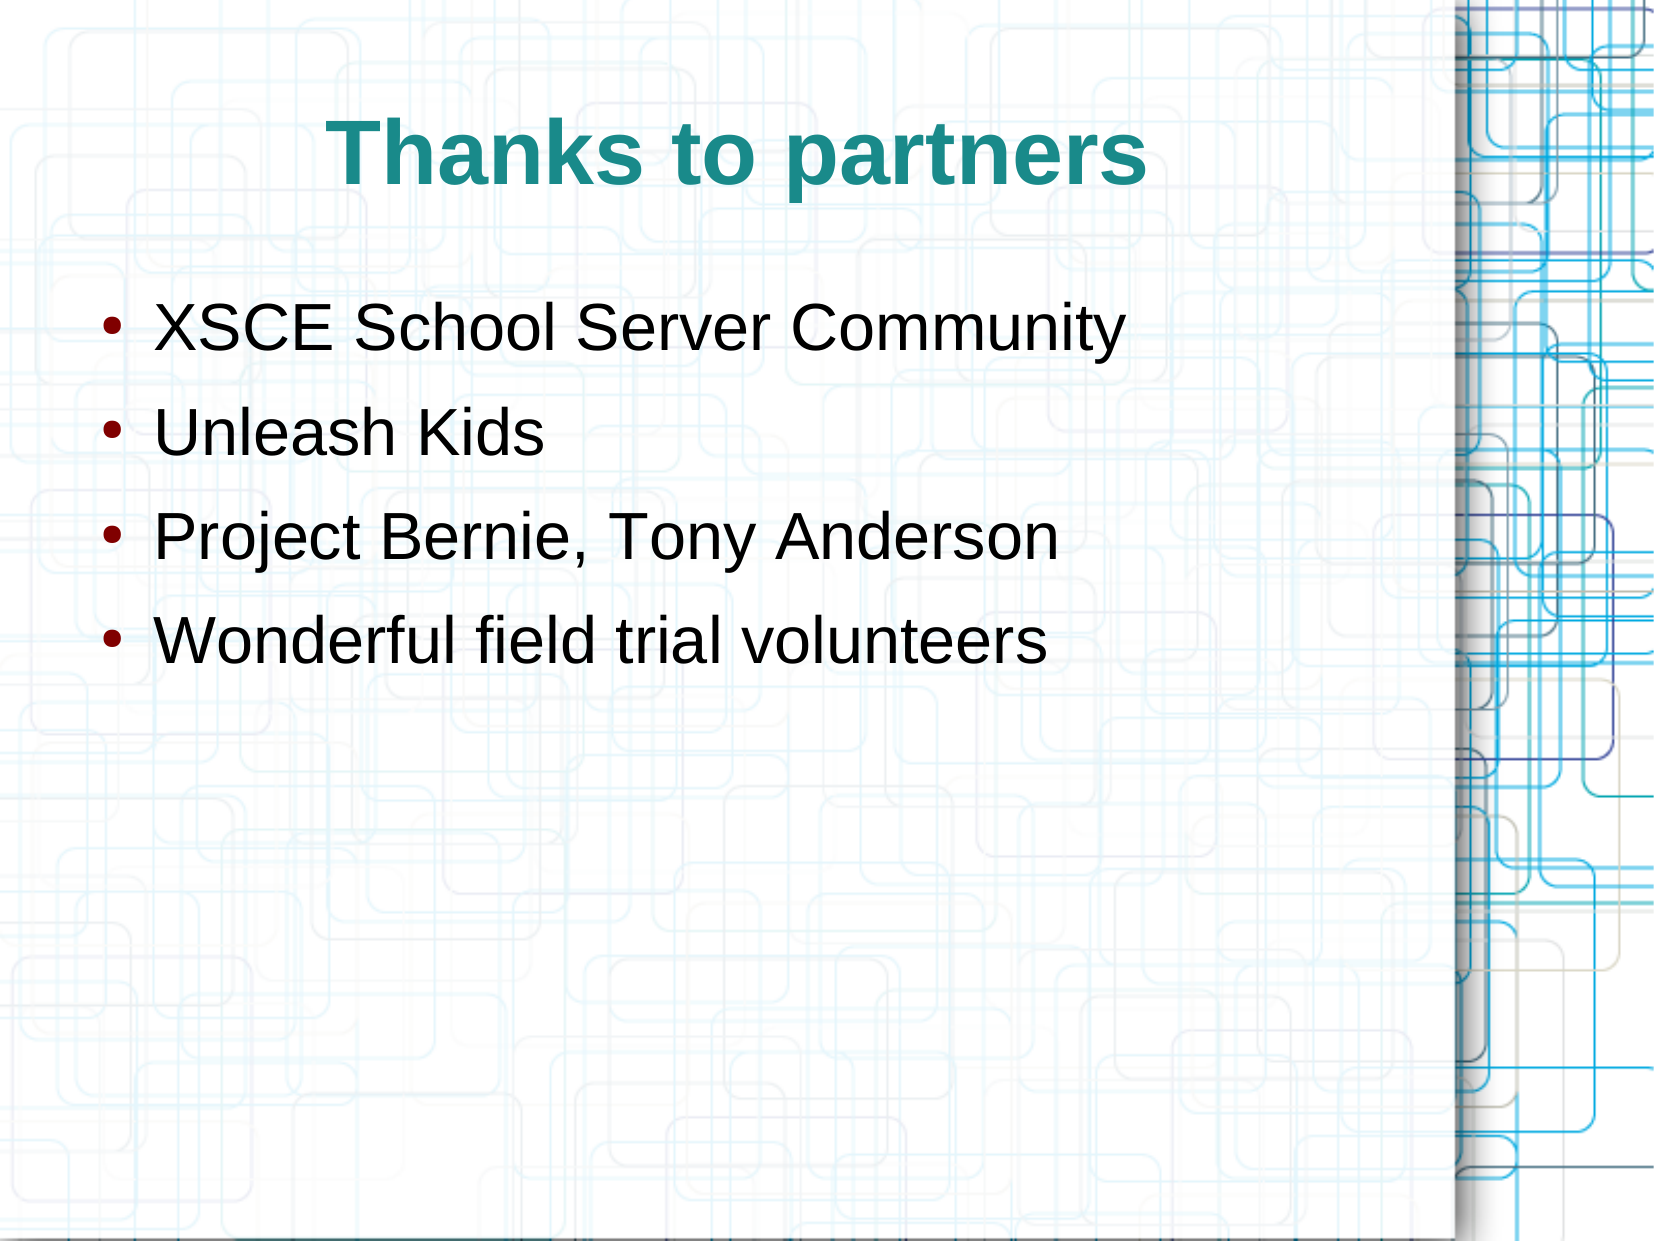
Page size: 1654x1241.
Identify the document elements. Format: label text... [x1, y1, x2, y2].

picture [0, 0, 1654, 1241]
list XSCE School Server Community Unleash Kids Project Bernie, Tony Anderson Wonderful field trial volunteers [82, 290, 1418, 1010]
title Thanks to partners [59, 49, 1418, 257]
